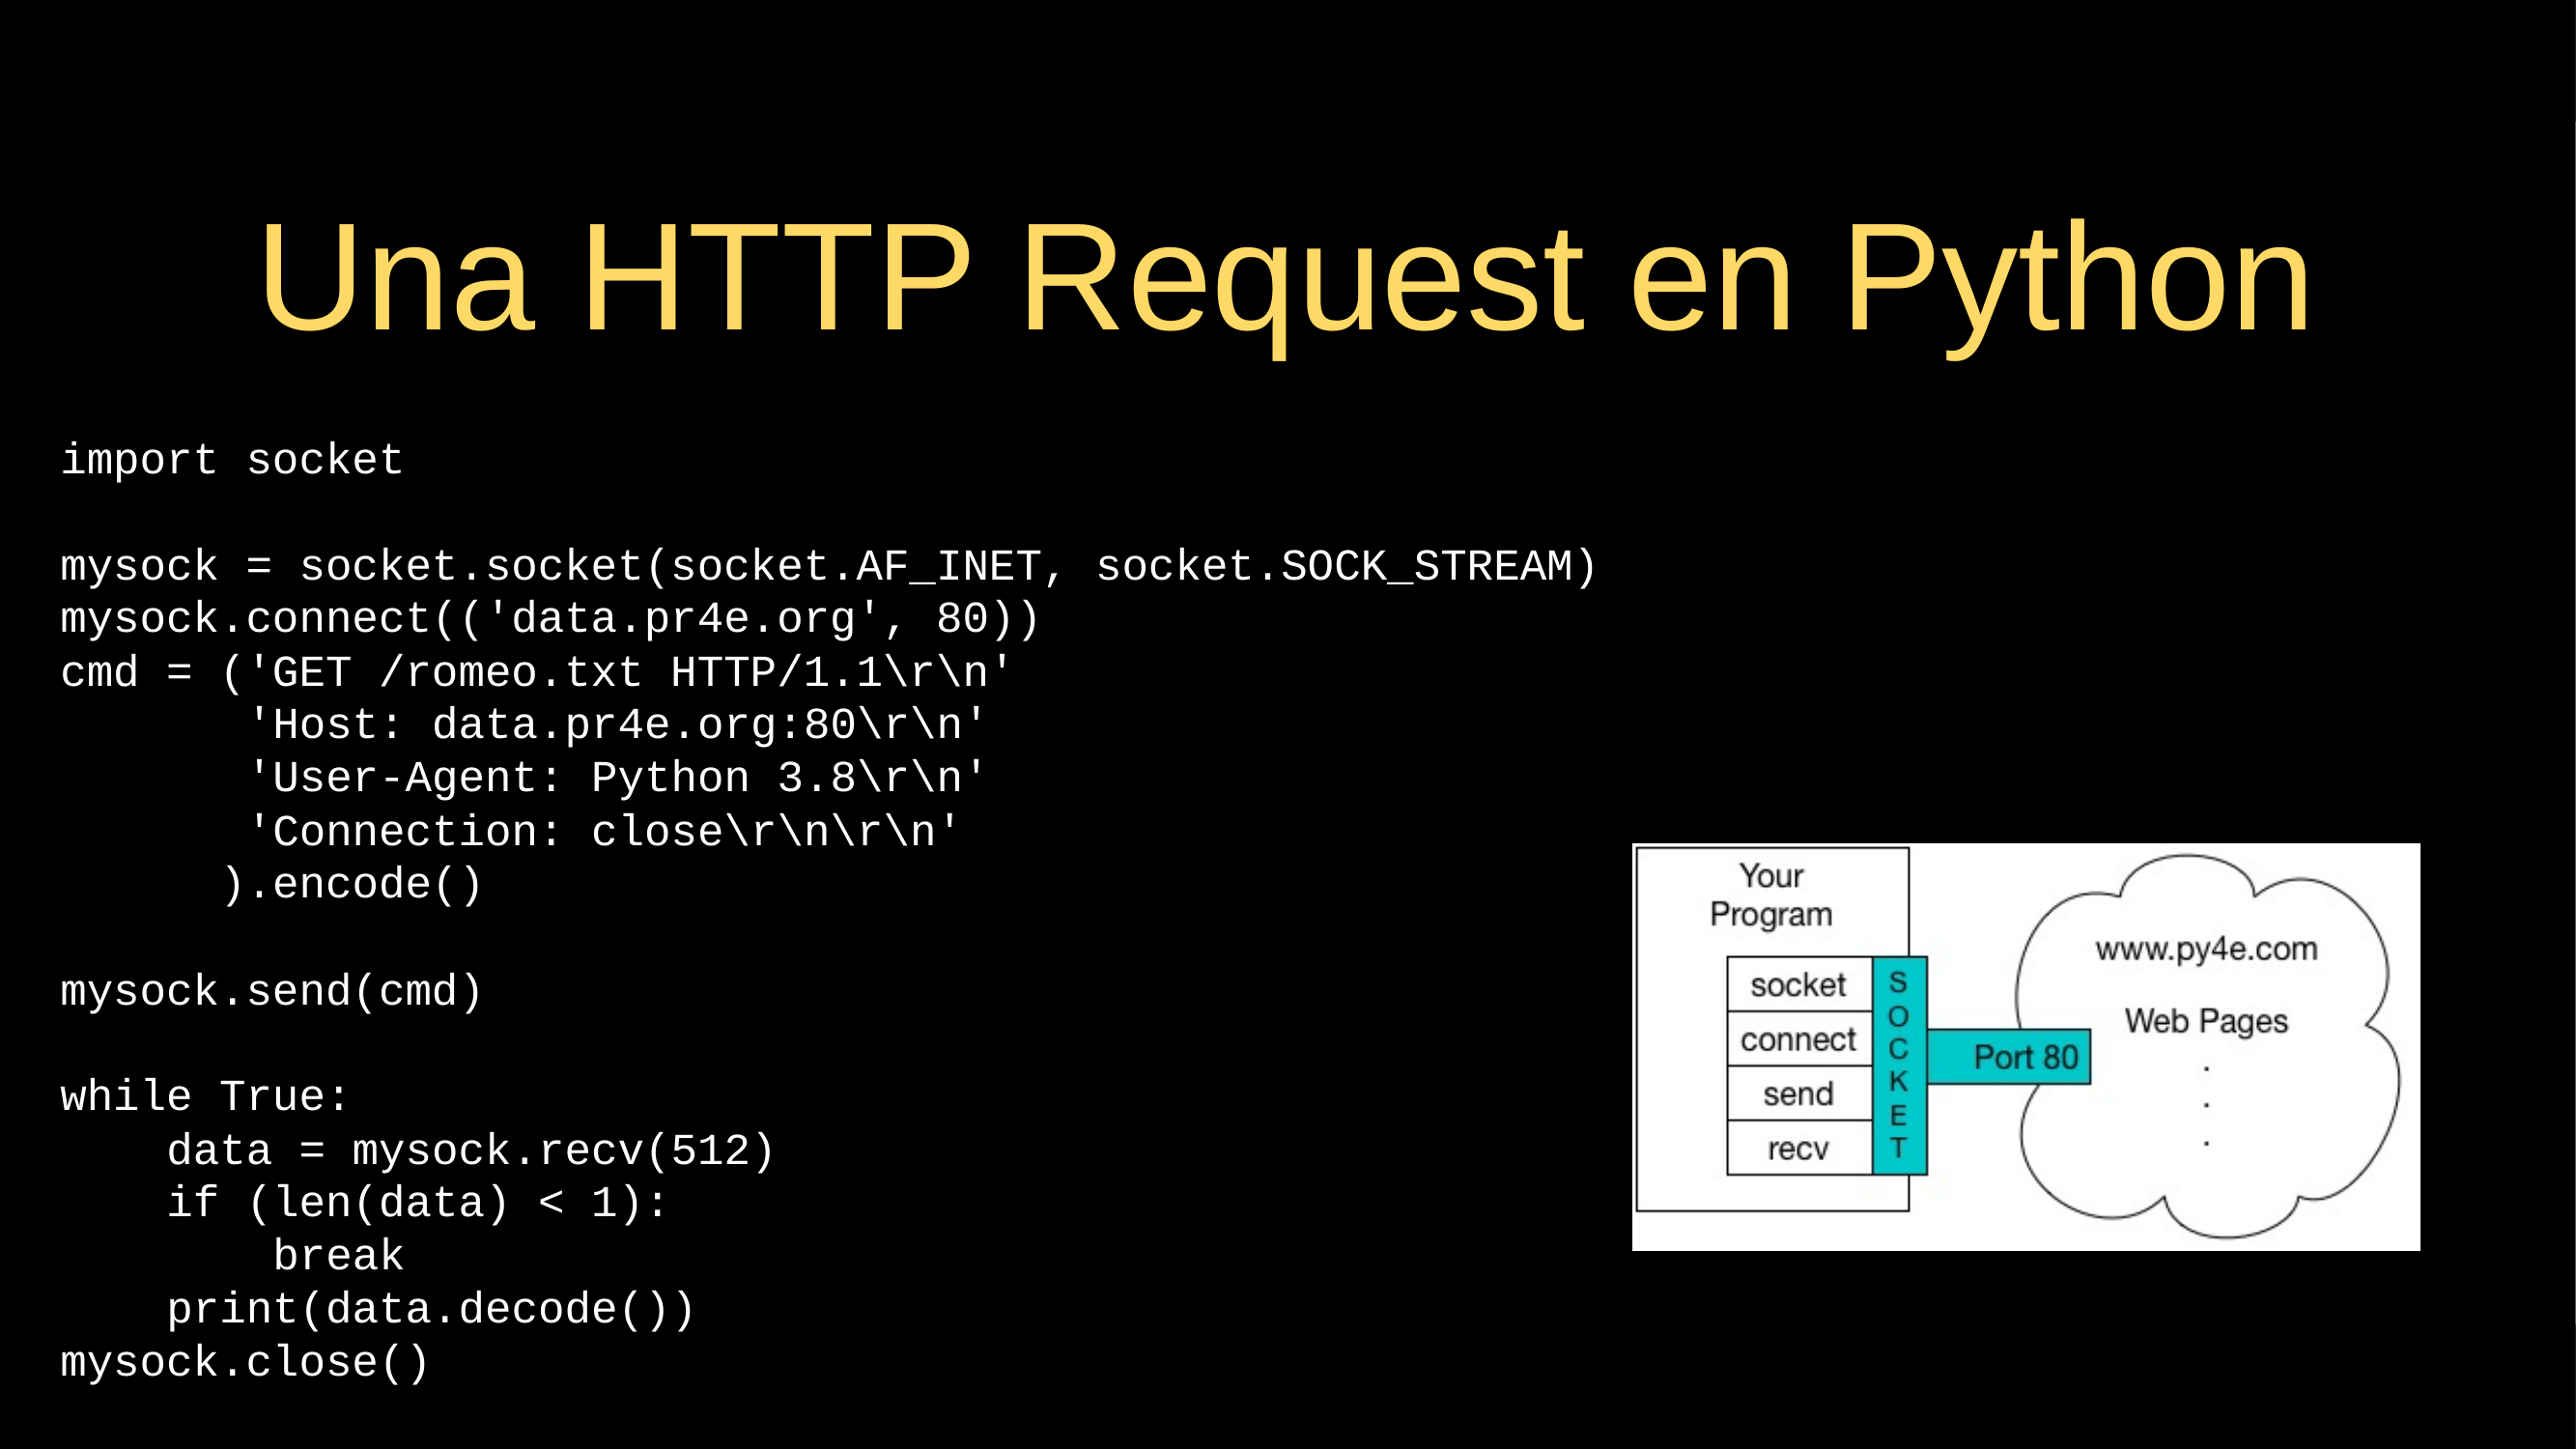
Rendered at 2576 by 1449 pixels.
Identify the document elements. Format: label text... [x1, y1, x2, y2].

picture [1849, 843, 2420, 1251]
title Una HTTP Request en Python [183, 133, 2391, 403]
text_box import socket mysock = socket.socket(socket.AF_INET, socket.SOCK_STREAM) mysock.connect(('data.pr4e.org', 80)) cmd = ('GET /romeo.txt HTTP/1.1\r\n' 'Host: data.pr4e.org:80\r\n' 'User-Agent: Python 3.8\r\n' 'Connection: close\r\n\r\n' ).encode() mysock.send(cmd) while True: data = mysock.recv(512) if (len(data) < 1): break print(data.decode()) mysock.close() [45, 421, 1849, 1393]
